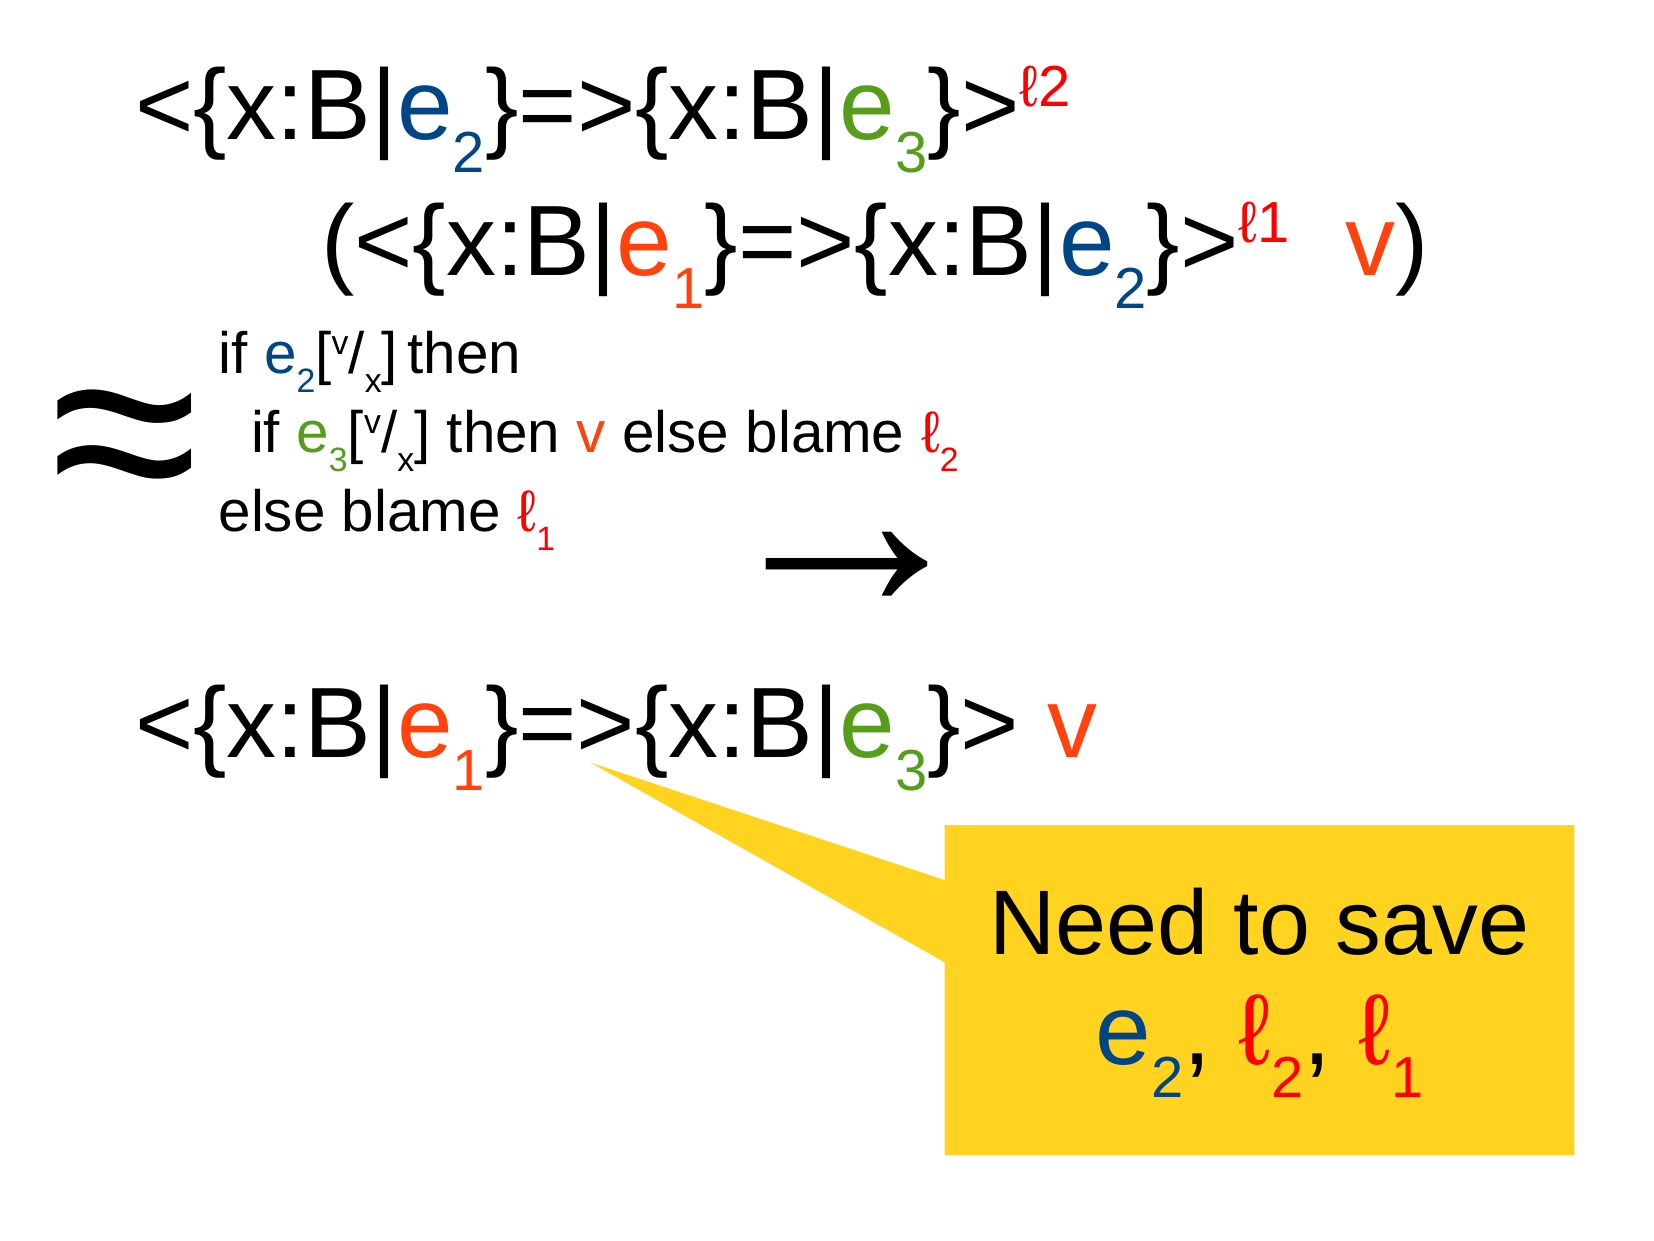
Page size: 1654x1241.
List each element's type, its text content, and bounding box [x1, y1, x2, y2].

subtitle <{x:B|e2}=>{x:B|e3}>ℓ2 (<{x:B|e1}=>{x:B|e2}>ℓ1 v) → <{x:B|e1}=>{x:B|e3}> v [134, 41, 1560, 811]
text_box if e2[v/x] then if e3[v/x] then v else blame ℓ2 else blame ℓ1 [253, 313, 1065, 566]
text_box ≈ [0, 199, 253, 661]
text_box Need to save e2, ℓ2, ℓ1 [590, 762, 1575, 1156]
